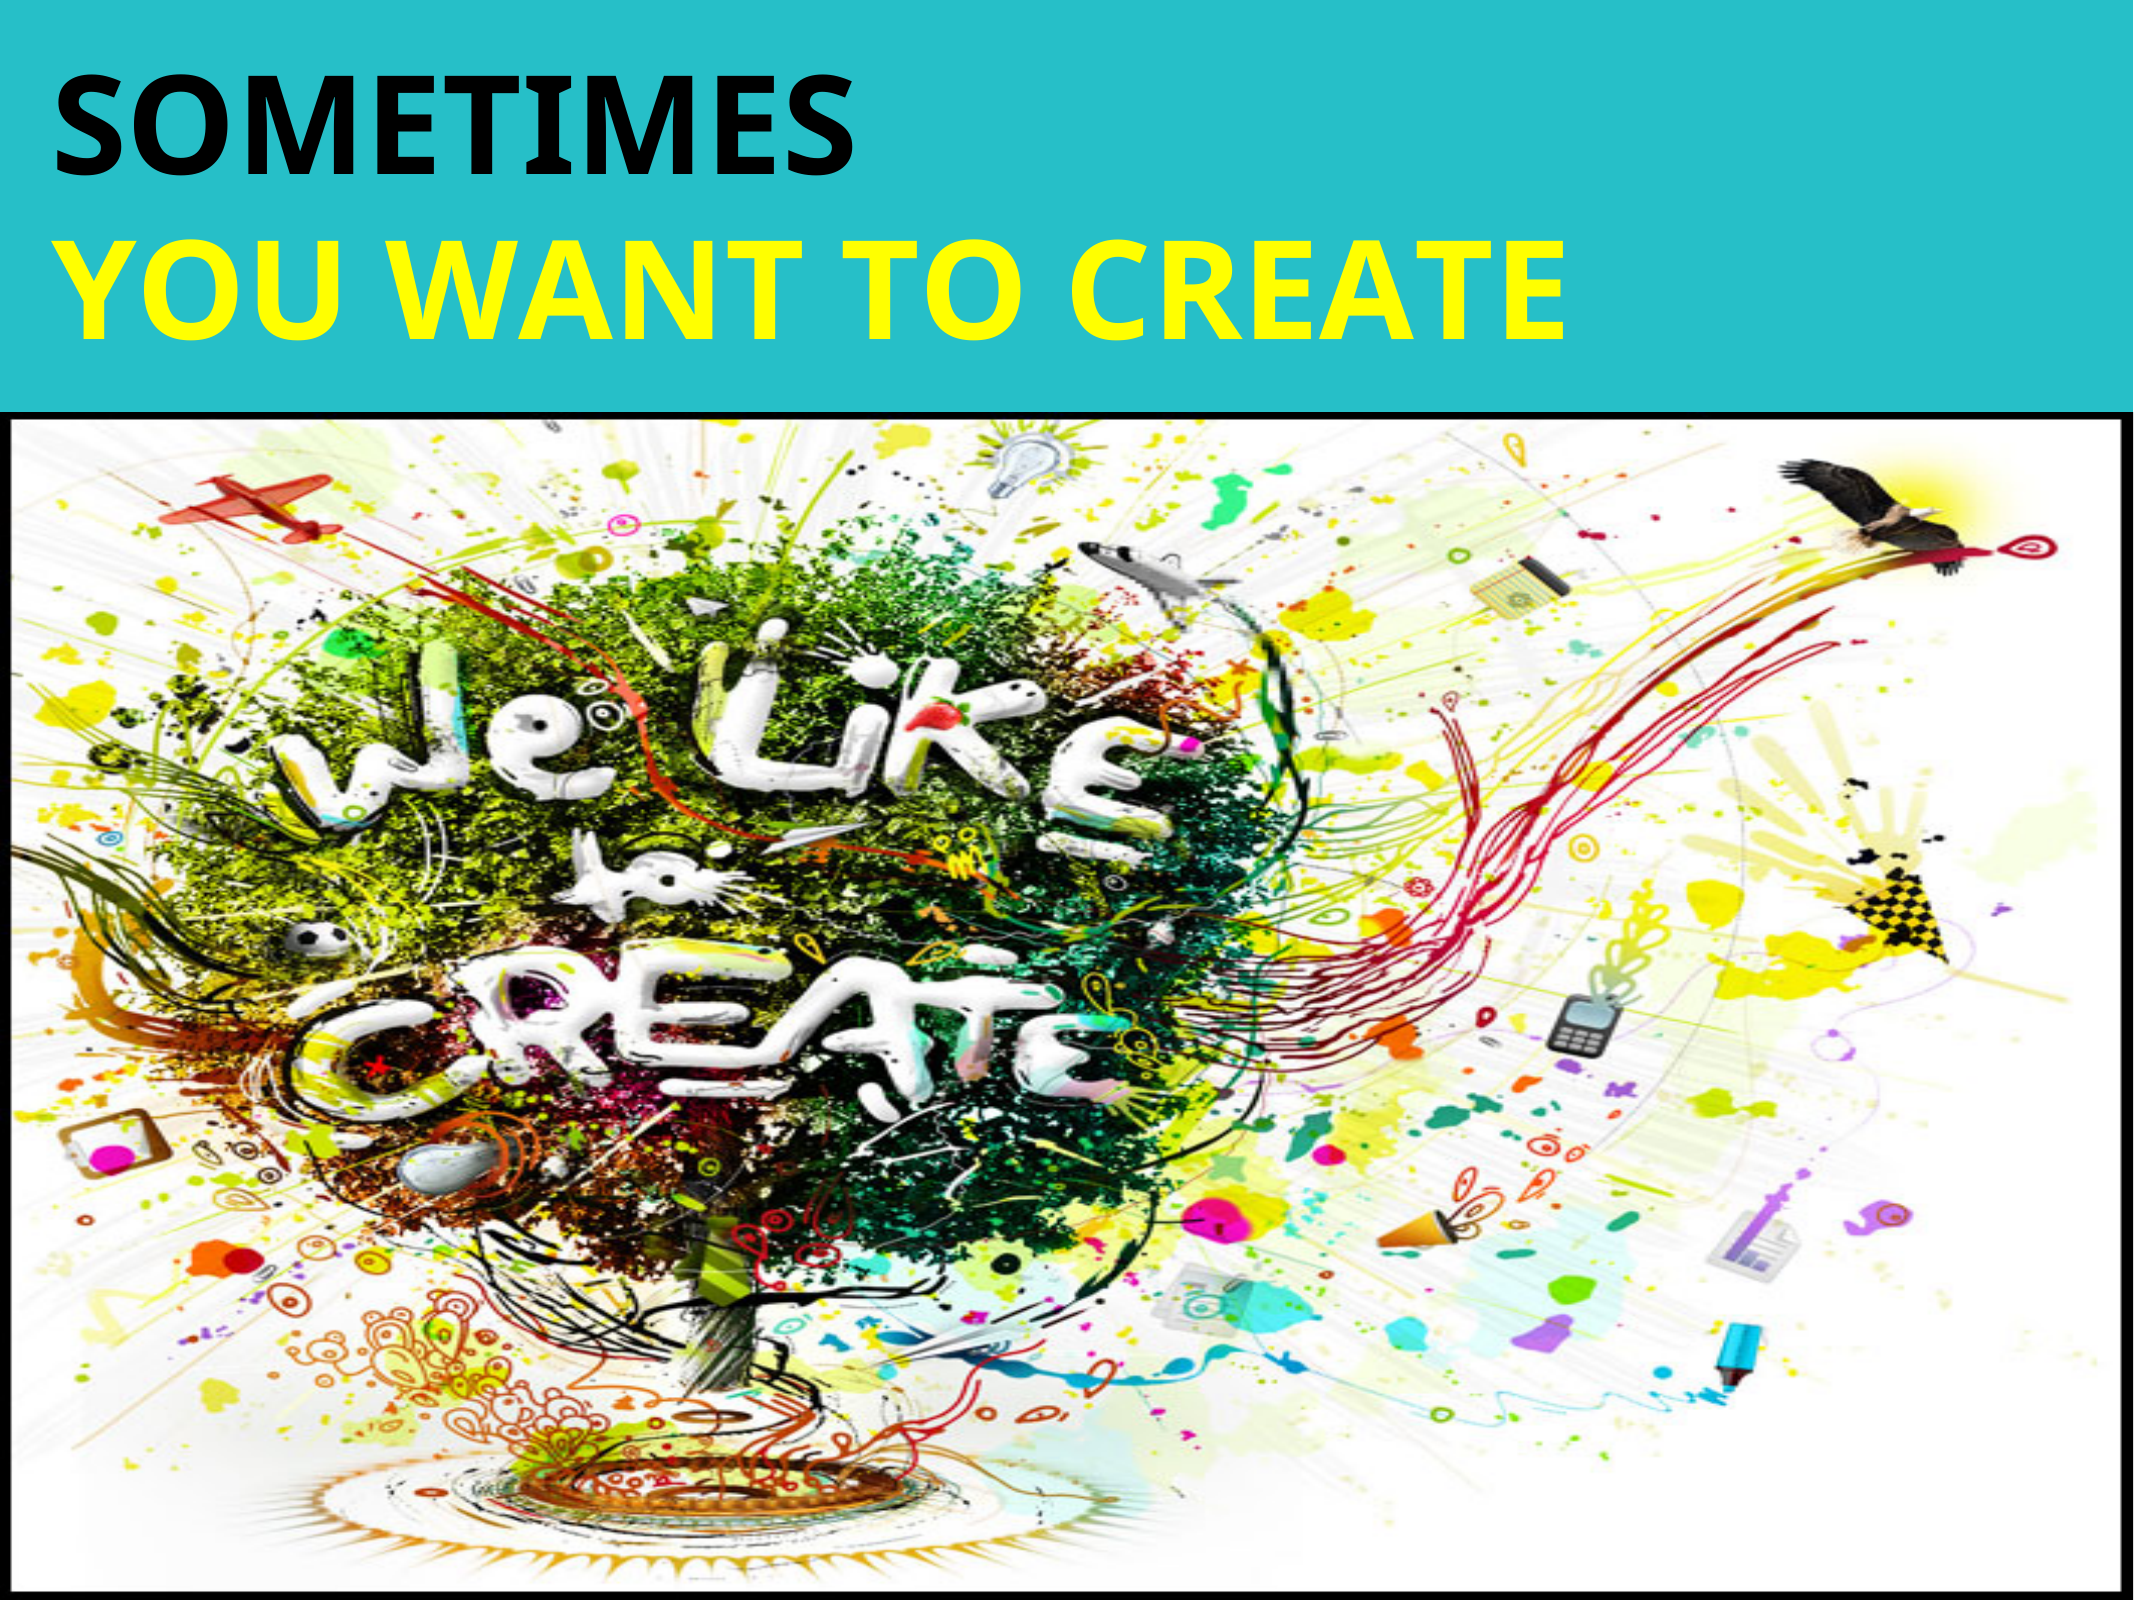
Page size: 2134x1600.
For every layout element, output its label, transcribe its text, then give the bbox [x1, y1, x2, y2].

text_box SOMETIMES YOU WANT TO CREATE [41, 37, 2101, 412]
picture [0, 412, 2134, 1600]
